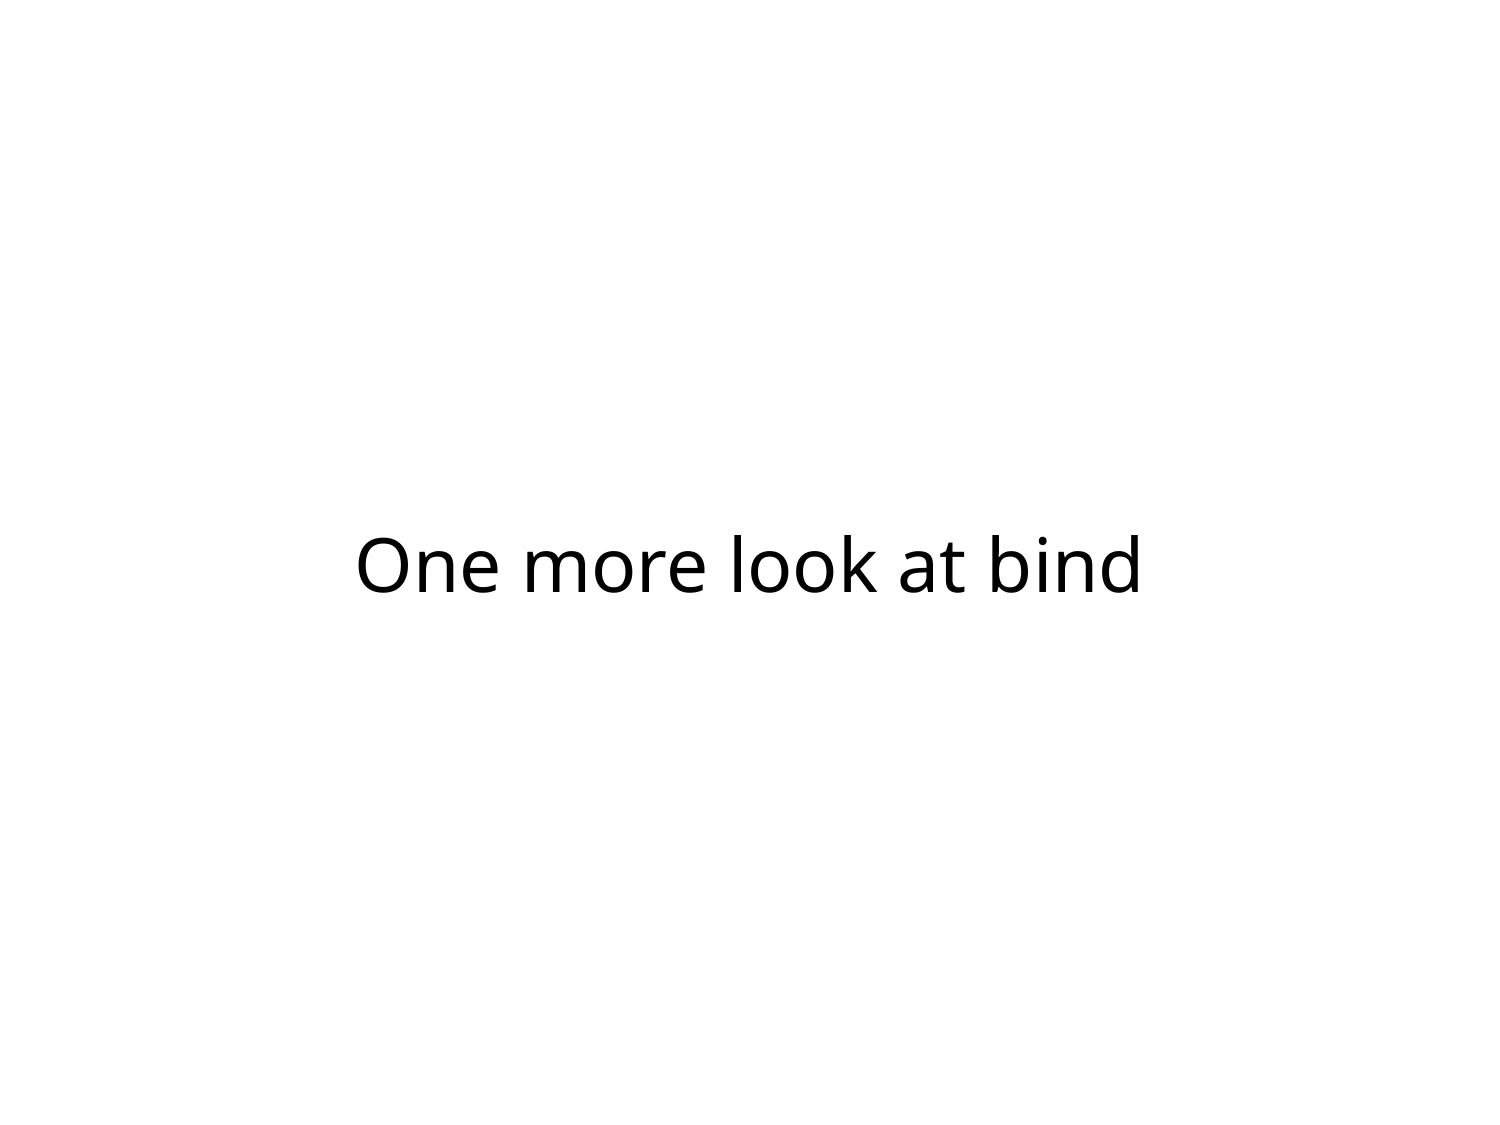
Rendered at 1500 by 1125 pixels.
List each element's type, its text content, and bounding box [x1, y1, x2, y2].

title One more look at bind [51, 470, 1449, 655]
